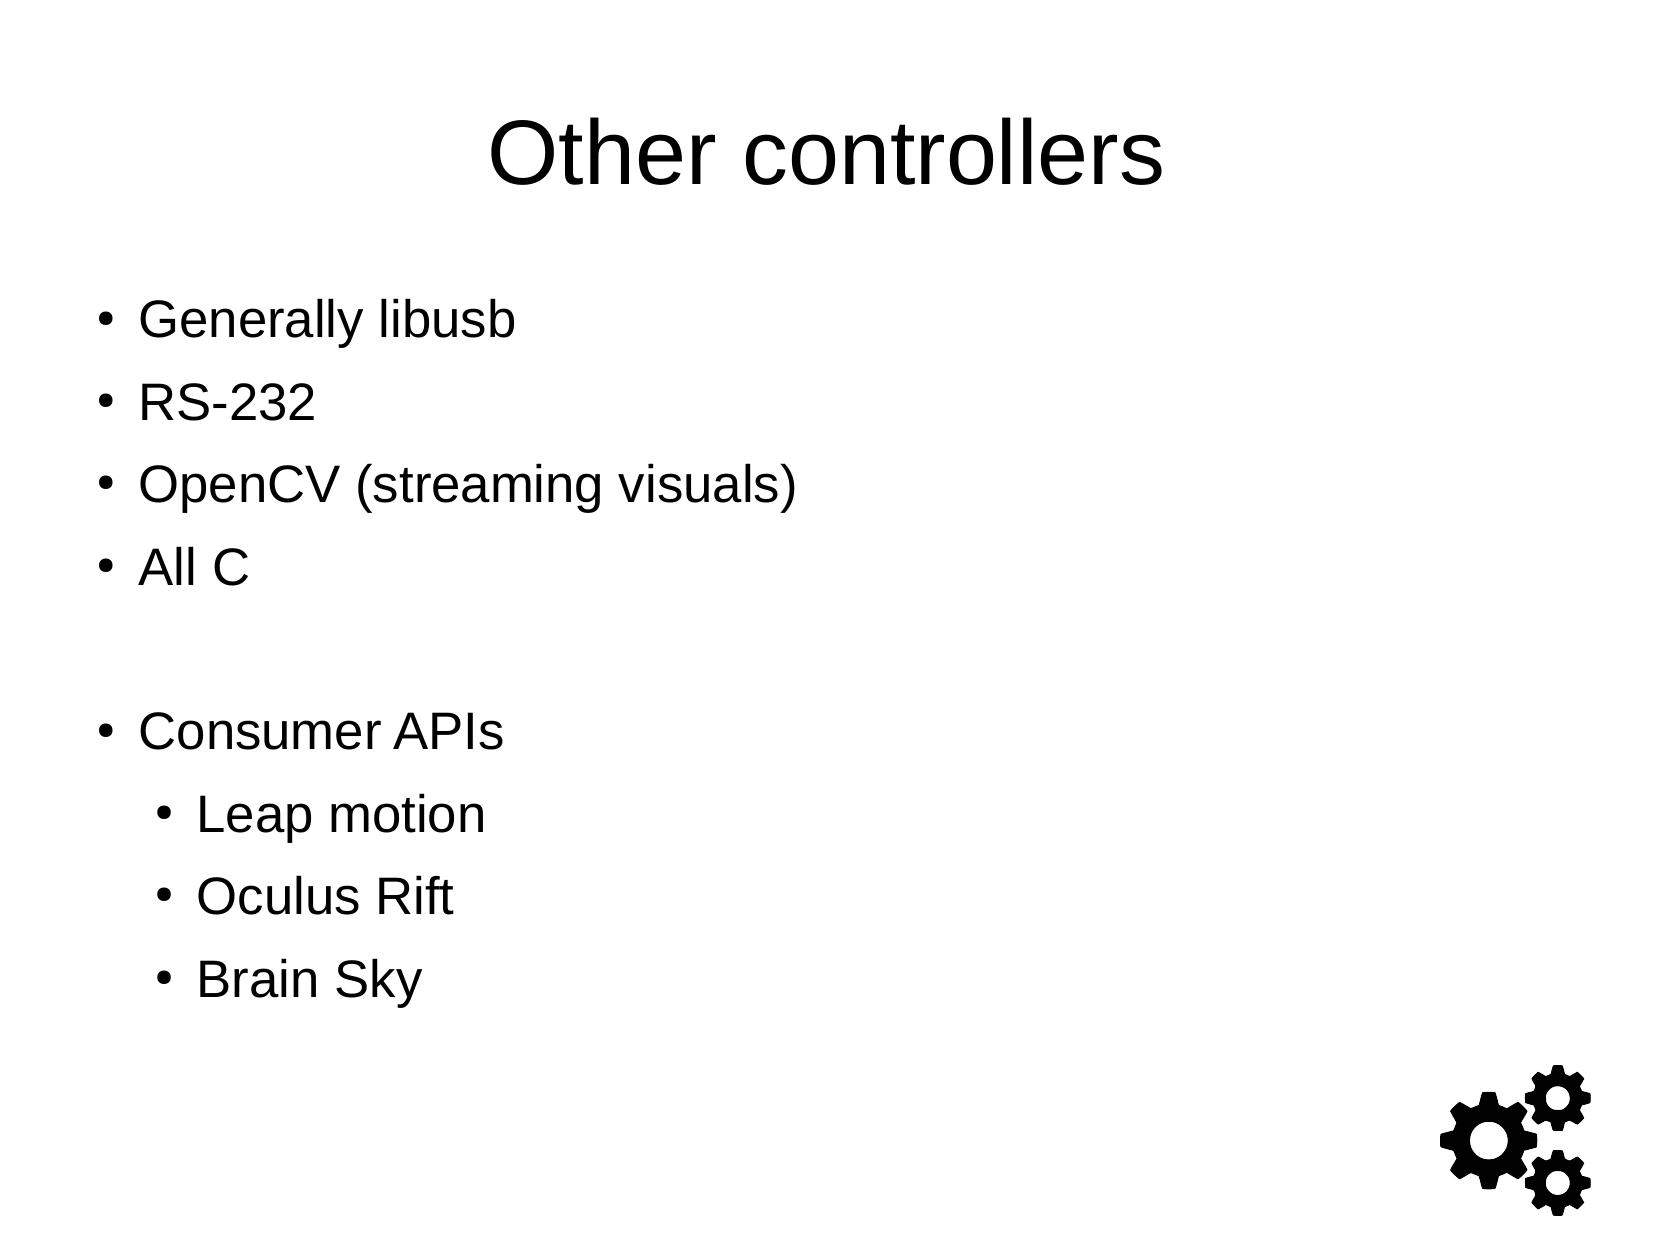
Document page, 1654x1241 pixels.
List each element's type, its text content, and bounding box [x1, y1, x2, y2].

list Generally libusb RS-232 OpenCV (streaming visuals) All C Consumer APIs Leap motion Oculus Rift Brain Sky [82, 290, 1571, 1010]
picture [1440, 1065, 1591, 1216]
title Other controllers [82, 49, 1571, 257]
